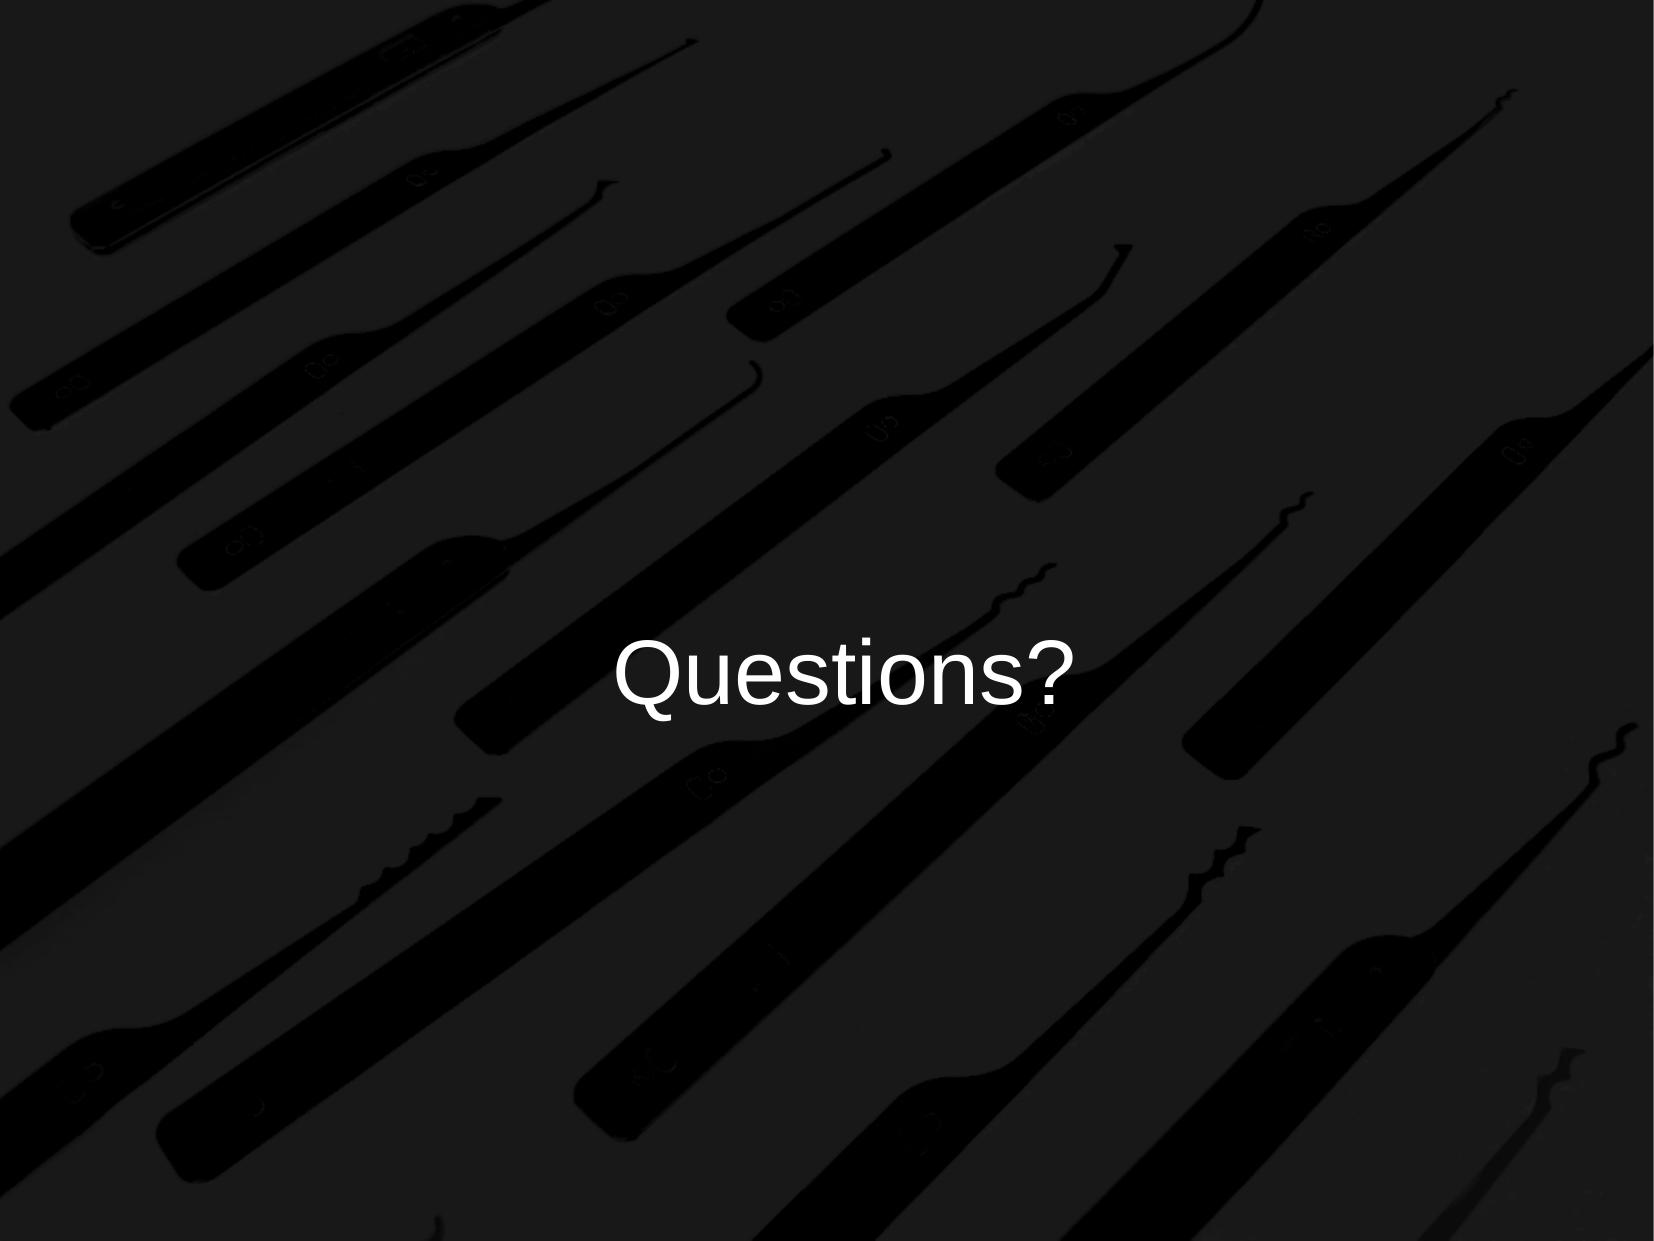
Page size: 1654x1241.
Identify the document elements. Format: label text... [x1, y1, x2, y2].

title Questions? [82, 543, 1571, 751]
picture [0, 0, 1654, 1241]
